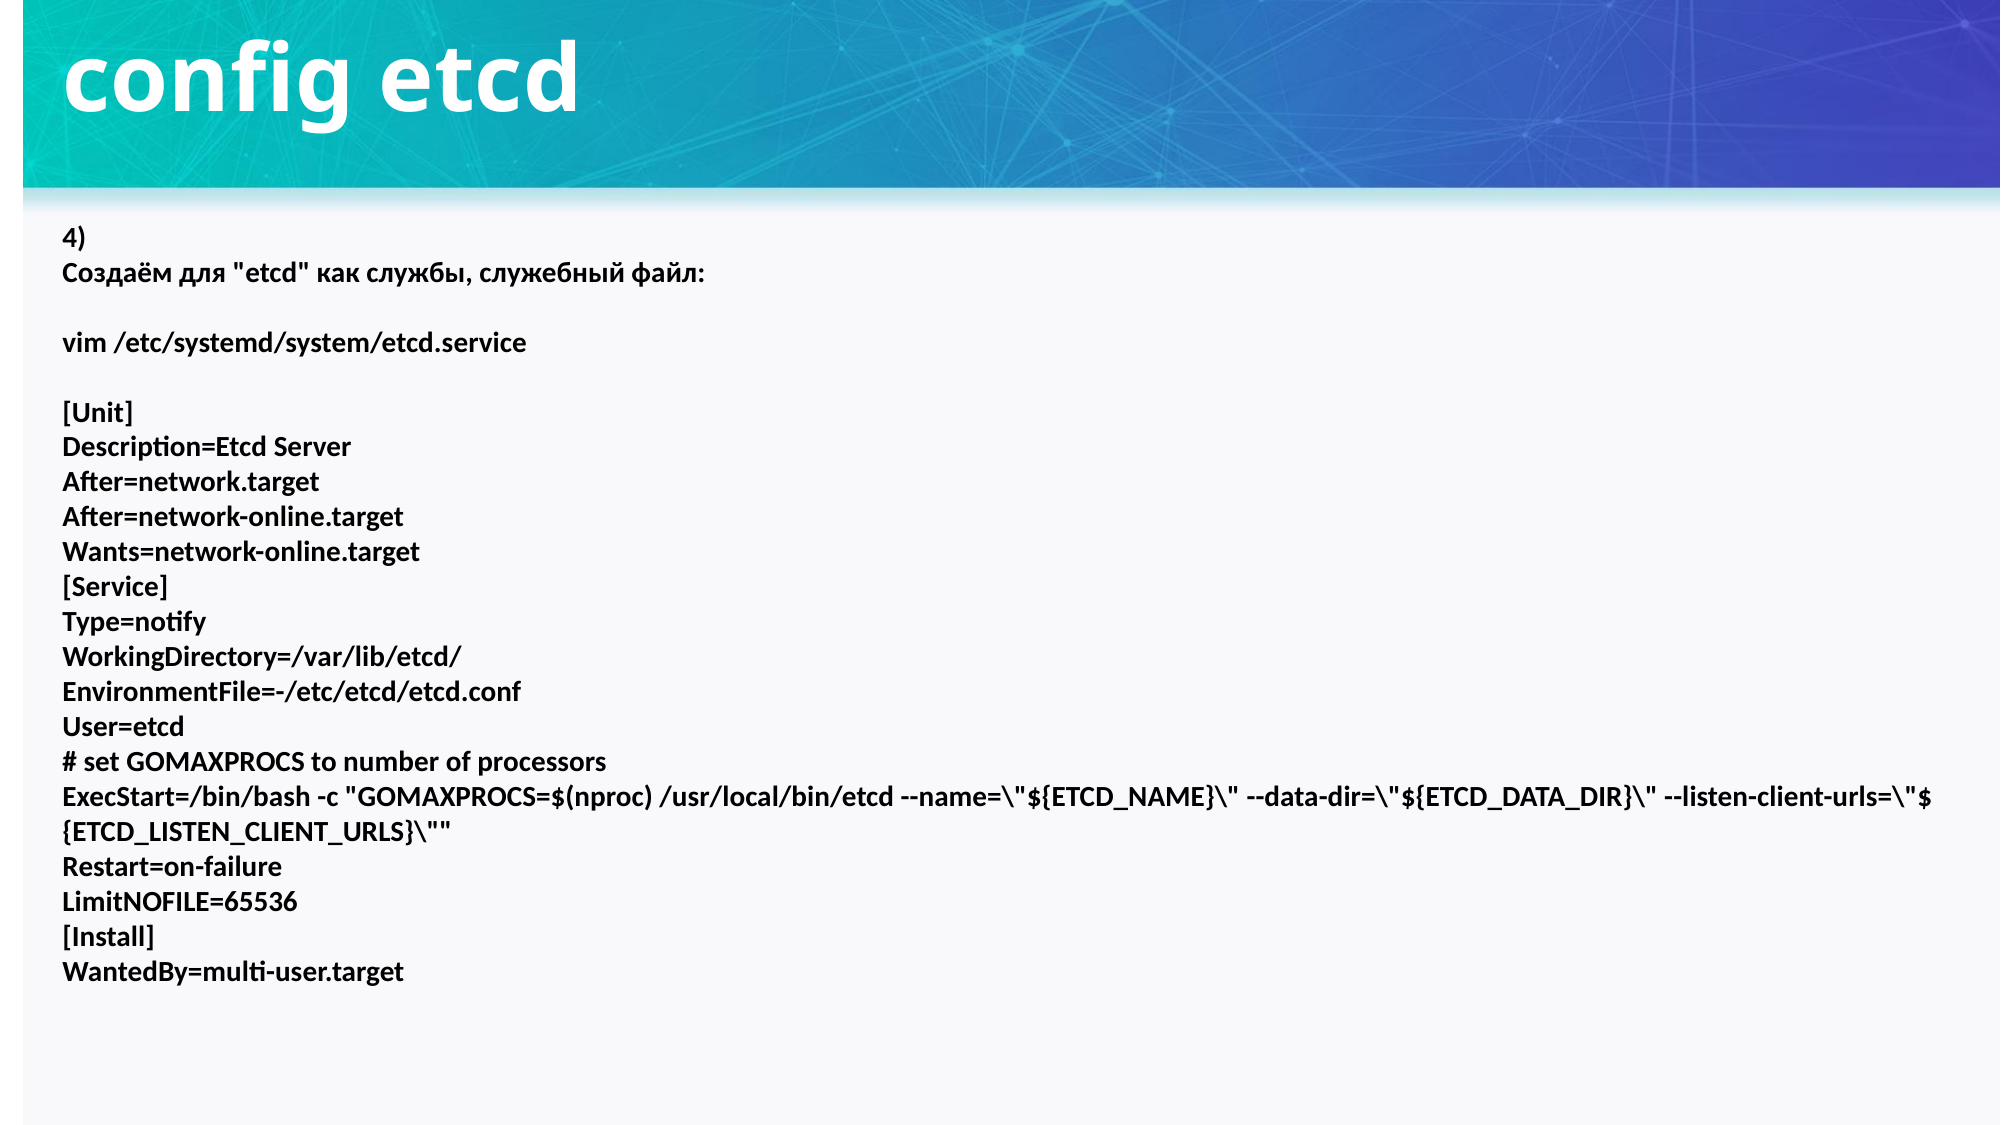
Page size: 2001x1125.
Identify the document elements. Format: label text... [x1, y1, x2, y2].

text_box 4) Создаём для "etcd" как службы, служебный файл: vim /etc/systemd/system/etcd.service [Unit] Description=Etcd Server After=network.target After=network-online.target Wants=network-online.target [Service] Type=notify WorkingDirectory=/var/lib/etcd/ EnvironmentFile=-/etc/etcd/etcd.conf User=etcd # set GOMAXPROCS to number of processors ExecStart=/bin/bash -c "GOMAXPROCS=$(nproc) /usr/local/bin/etcd --name=\"${ETCD_NAME}\" --data-dir=\"${ETCD_DATA_DIR}\" --listen-client-urls=\"${ETCD_LISTEN_CLIENT_URLS}\"" Restart=on-failure LimitNOFILE=65536 [Install] WantedBy=multi-user.target [47, 203, 1957, 1003]
picture [23, 0, 2000, 1125]
text_box config etcd [47, 15, 1433, 148]
